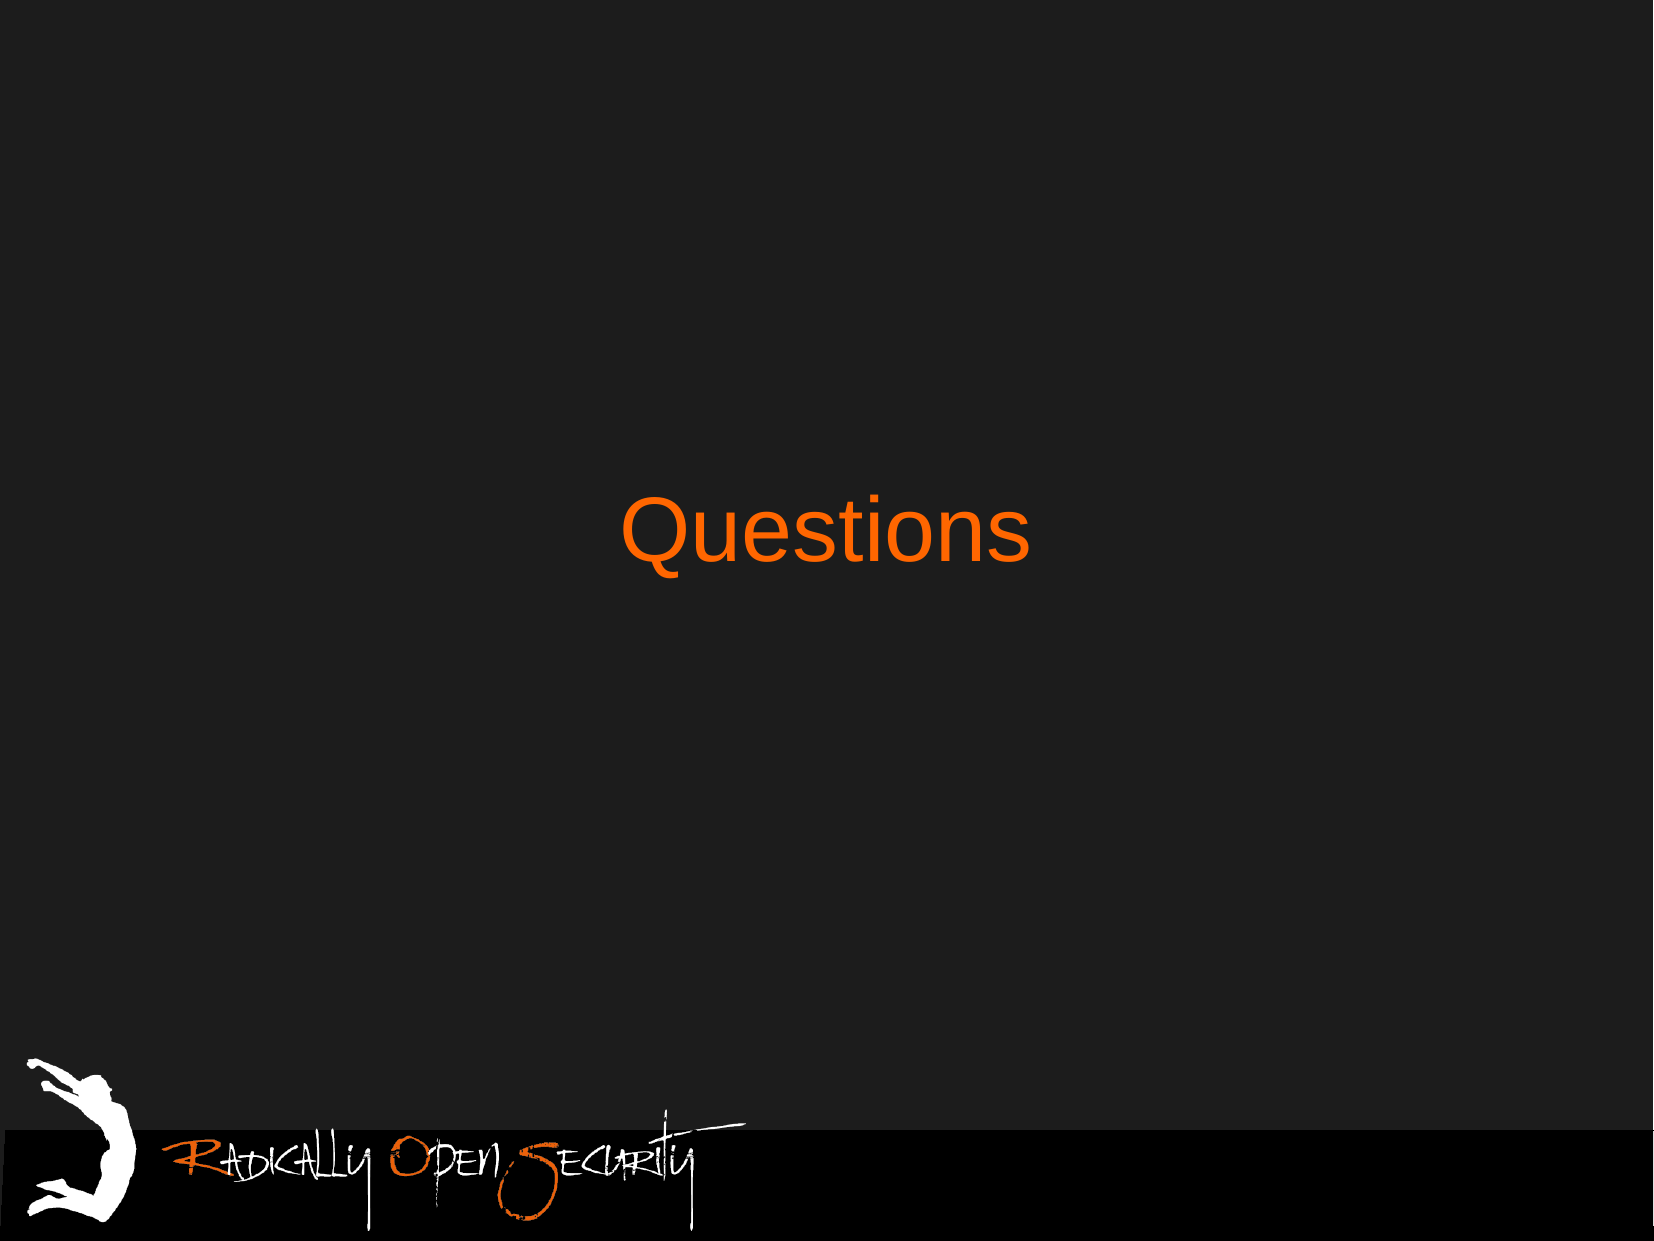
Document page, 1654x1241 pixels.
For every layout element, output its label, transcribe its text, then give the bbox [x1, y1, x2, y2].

picture [0, 1022, 778, 1241]
subtitle Questions [82, 49, 1571, 1010]
